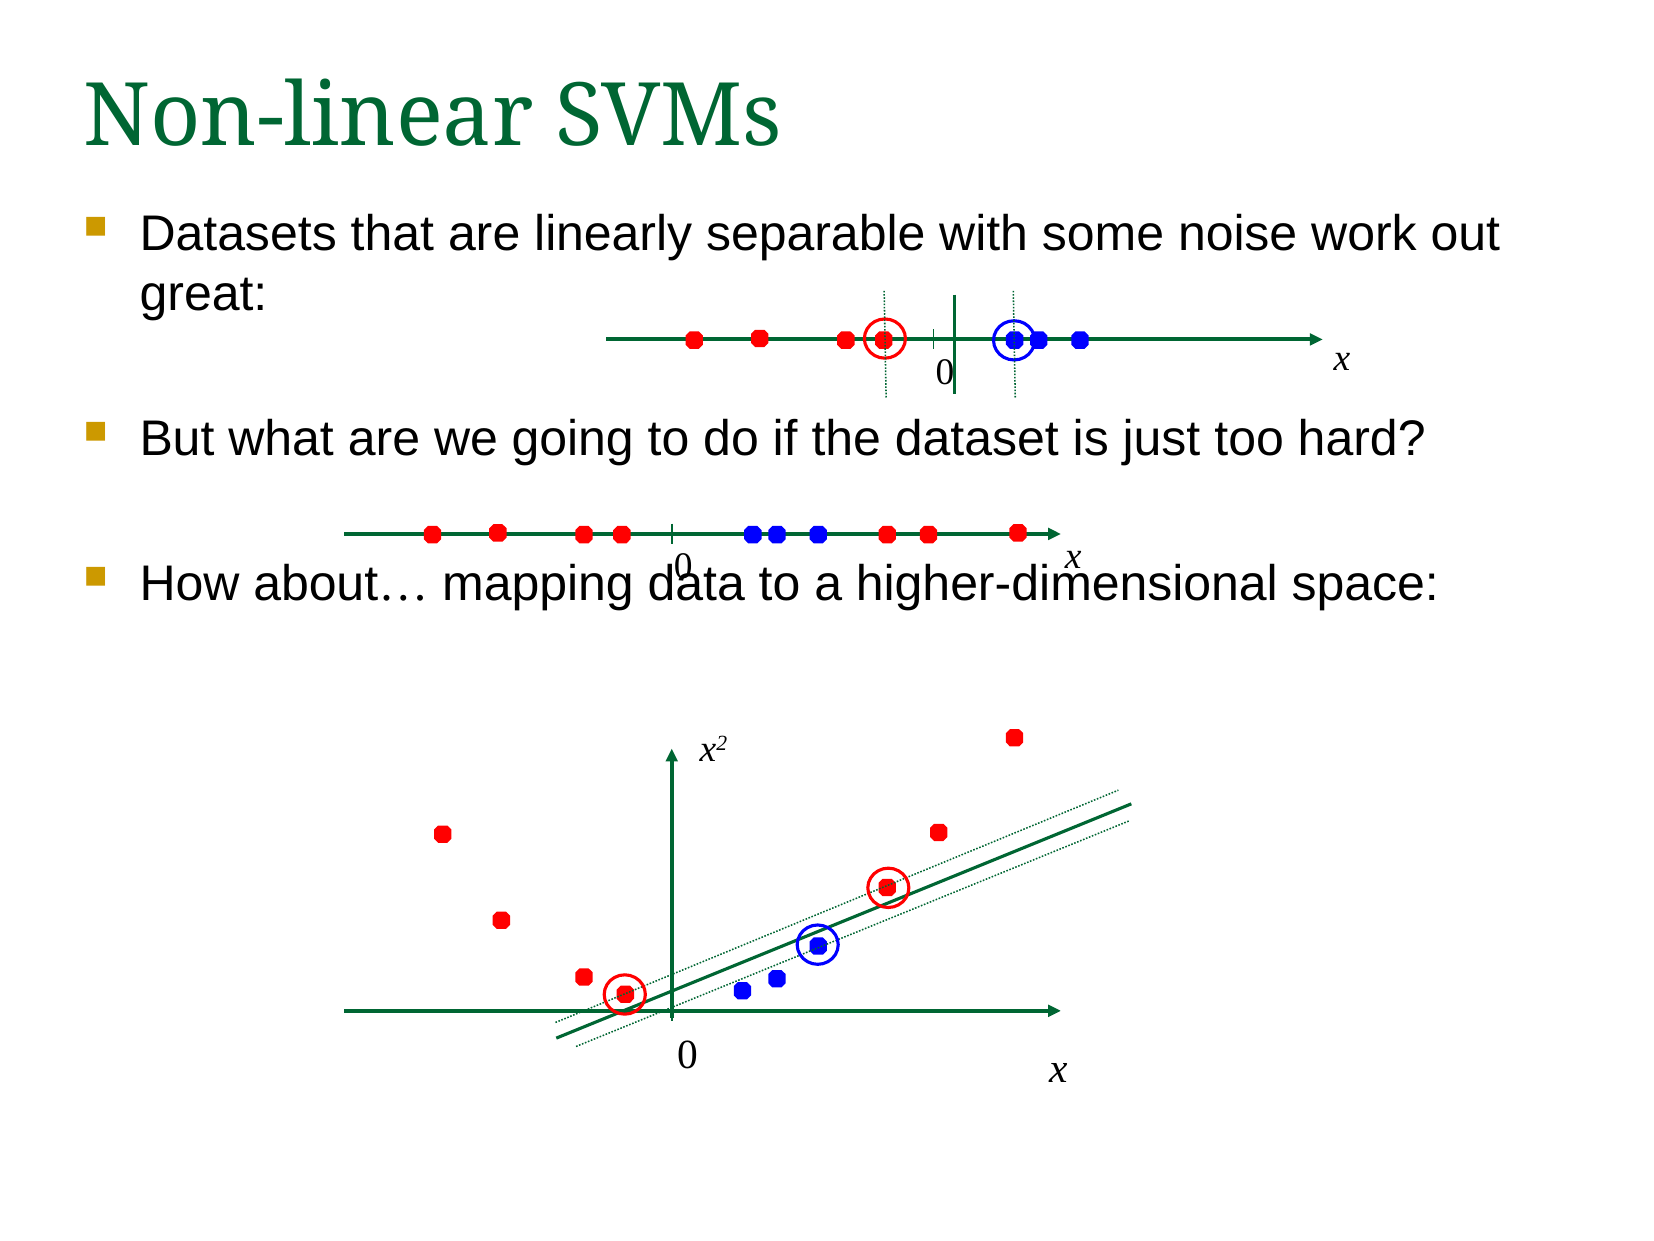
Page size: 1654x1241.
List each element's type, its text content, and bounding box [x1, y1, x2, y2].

text_box [1006, 729, 1023, 746]
text_box 0 [907, 339, 970, 400]
text_box [1072, 332, 1088, 349]
text_box Datasets that are linearly separable with some noise work out great: But what are we going to do if the dataset is just too hard? How about… mapping data to a higher-dimensional space: [68, 192, 1558, 1103]
text_box [576, 969, 592, 985]
text_box [489, 525, 506, 541]
text_box [744, 526, 761, 543]
text_box 0 [645, 533, 708, 595]
text_box x [1019, 1033, 1103, 1099]
text_box [576, 526, 592, 543]
text_box x2 [671, 716, 755, 777]
text_box [1006, 332, 1023, 349]
text_box x [1305, 325, 1388, 387]
text_box [617, 991, 634, 1003]
text_box [875, 332, 892, 349]
text_box [810, 938, 827, 950]
text_box [493, 912, 510, 929]
text_box Non-linear SVMs [68, 41, 937, 180]
text_box [424, 526, 441, 543]
text_box [613, 526, 630, 543]
text_box [879, 526, 896, 543]
text_box [811, 945, 827, 954]
text_box [879, 879, 893, 887]
text_box [769, 526, 785, 543]
text_box [1010, 525, 1026, 541]
text_box [434, 826, 451, 843]
text_box 0 [647, 1019, 710, 1085]
text_box [751, 330, 768, 347]
text_box [1035, 332, 1047, 349]
text_box [837, 332, 854, 349]
text_box [769, 970, 785, 987]
text_box [879, 884, 896, 896]
text_box [734, 982, 751, 999]
text_box x [1036, 523, 1120, 584]
text_box [930, 824, 947, 841]
text_box [617, 986, 633, 995]
text_box [810, 526, 827, 543]
text_box [920, 526, 937, 543]
text_box [686, 332, 703, 349]
